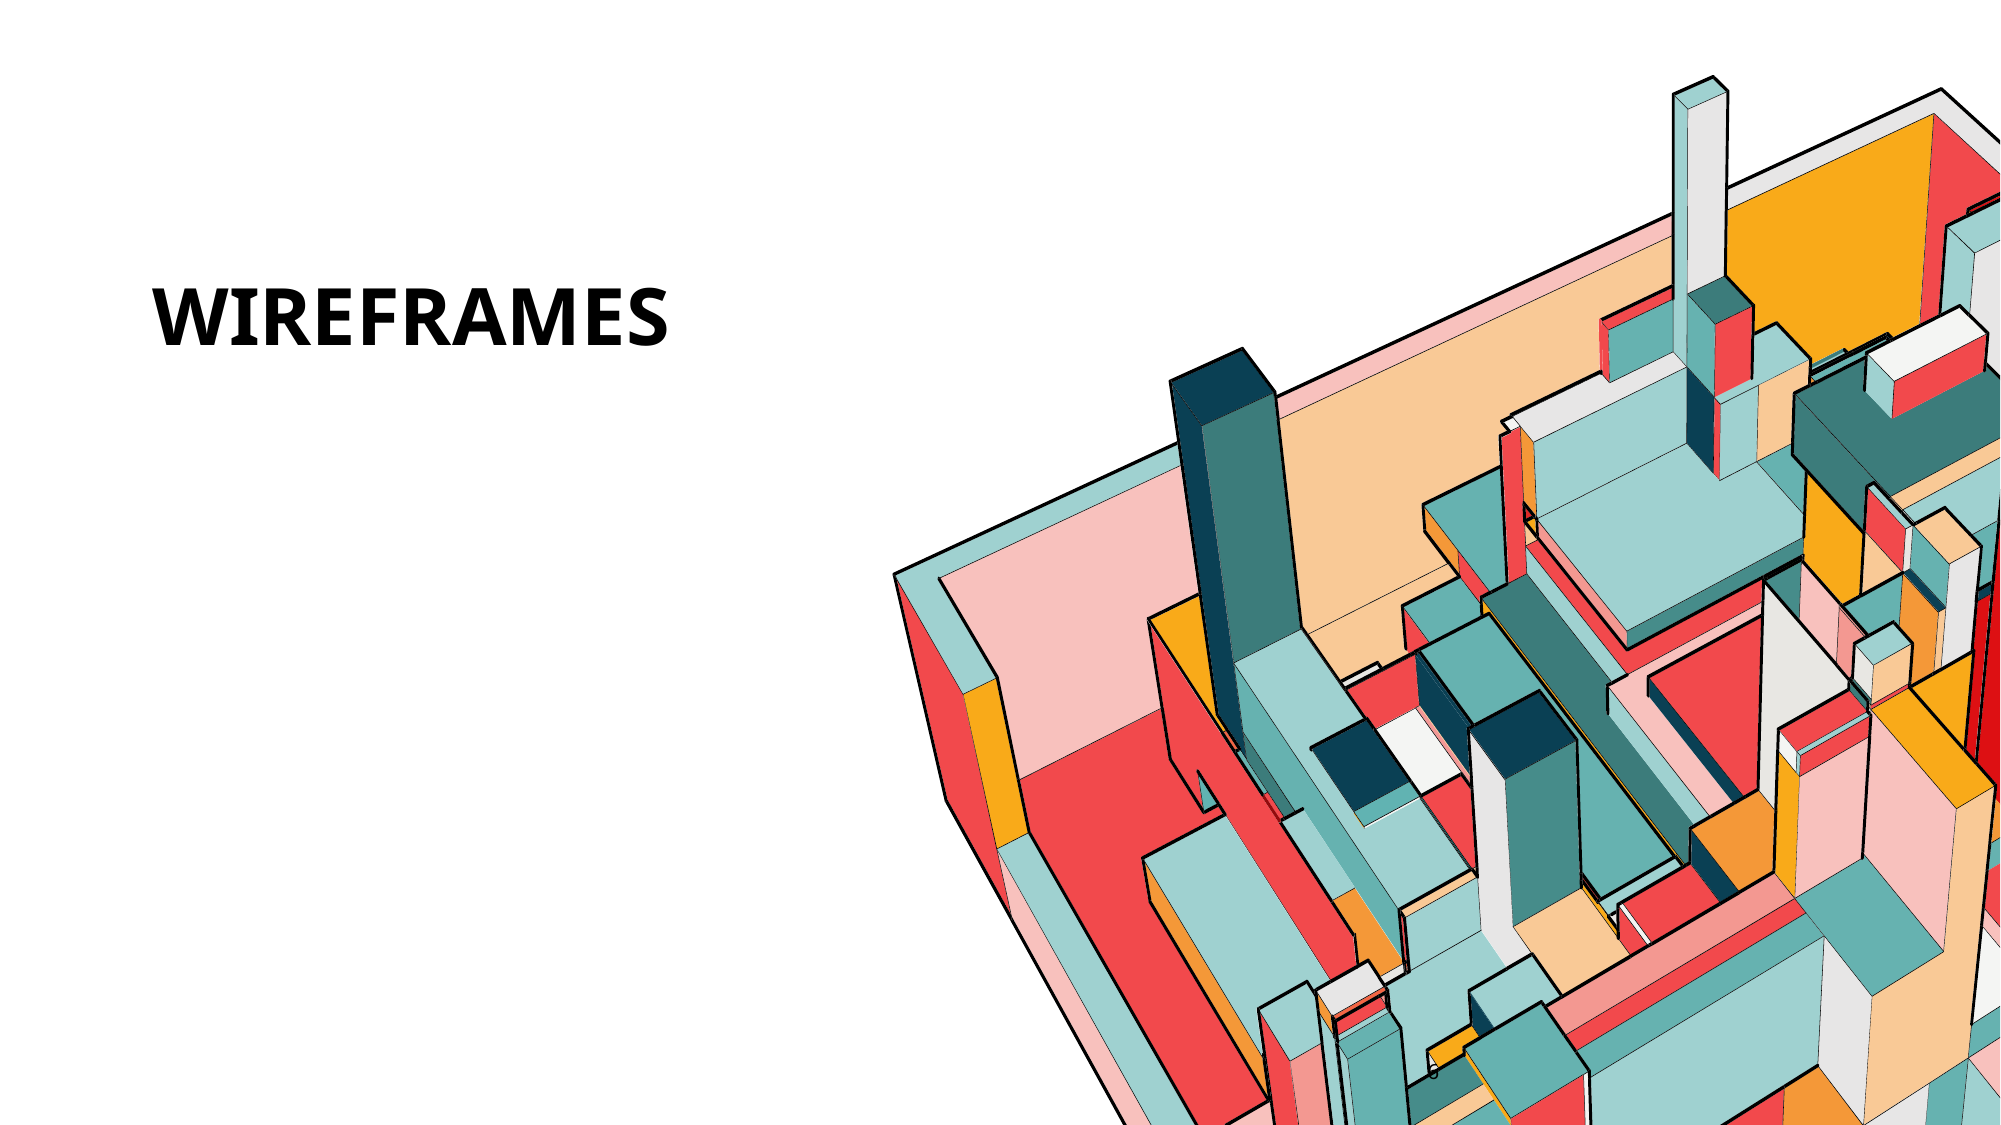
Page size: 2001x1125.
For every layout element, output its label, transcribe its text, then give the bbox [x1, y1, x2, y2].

text_box 2 [1412, 1042, 1863, 1103]
title WIREFRAMES [137, 211, 813, 429]
